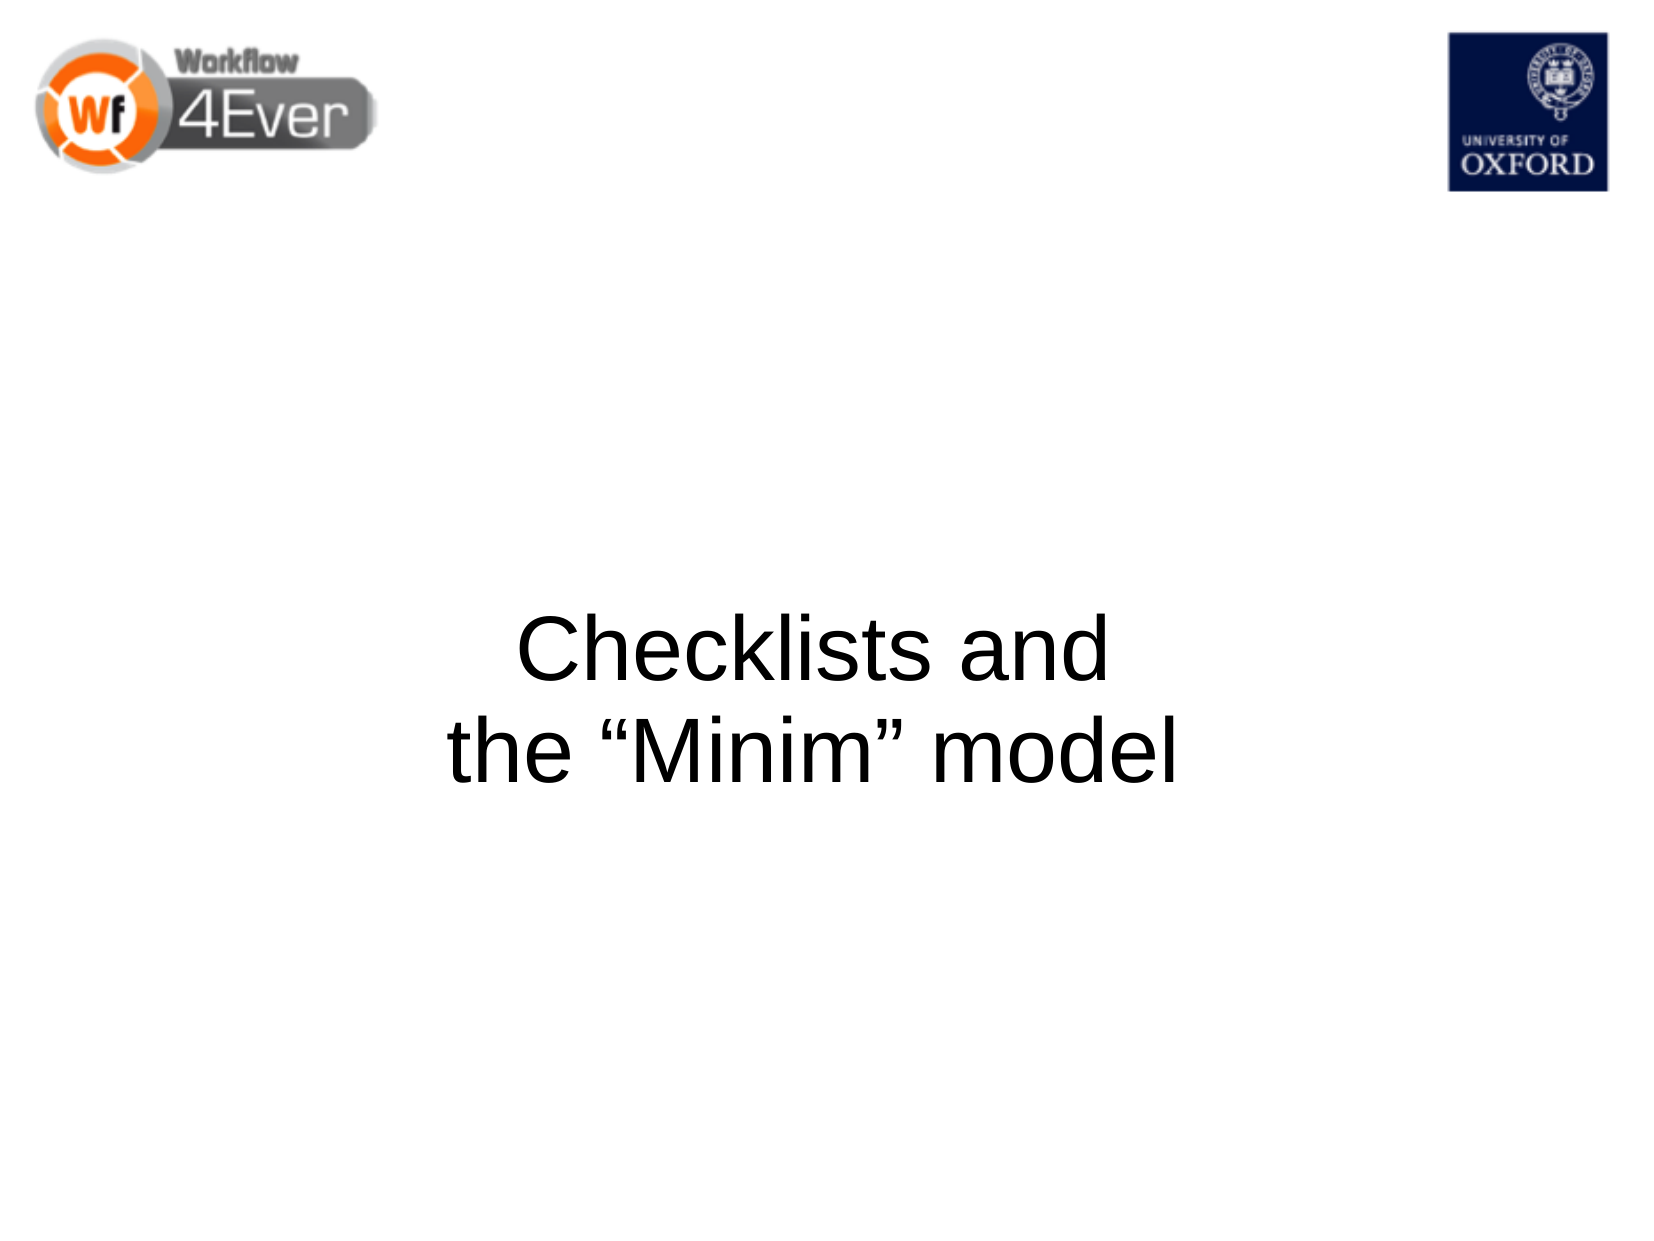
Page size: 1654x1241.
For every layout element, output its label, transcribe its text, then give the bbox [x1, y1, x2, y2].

subtitle Checklists and the “Minim” model [82, 290, 1571, 1109]
picture [29, 33, 384, 181]
picture [1446, 29, 1612, 194]
